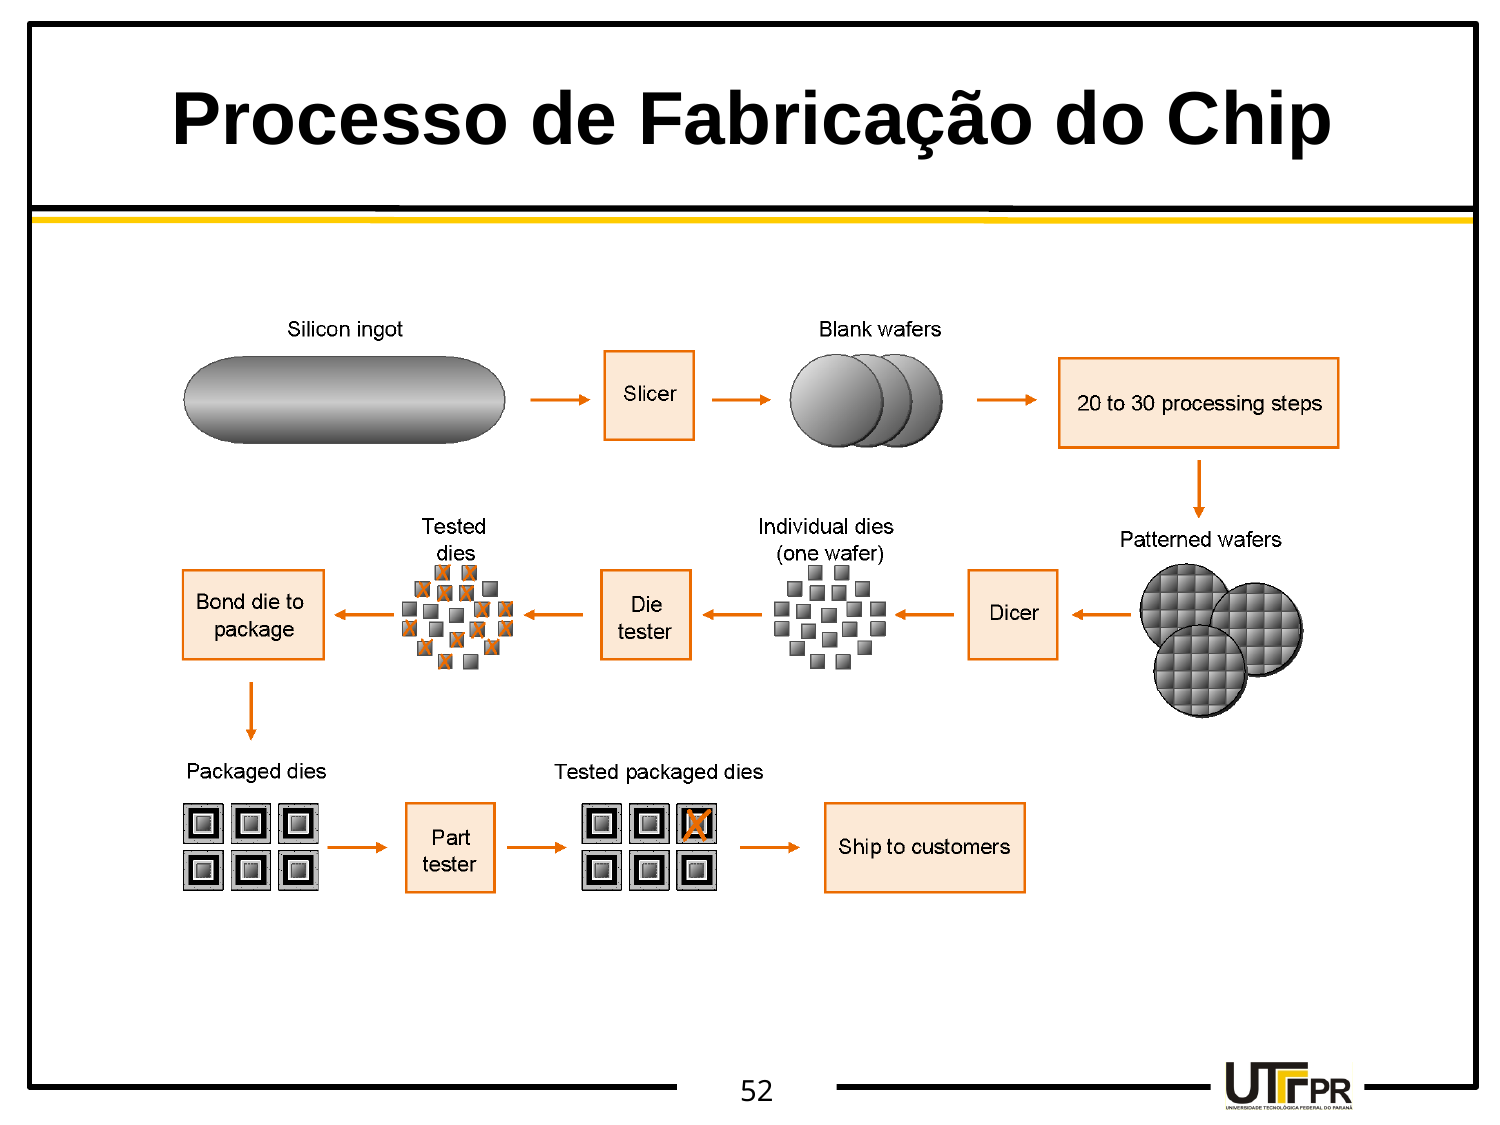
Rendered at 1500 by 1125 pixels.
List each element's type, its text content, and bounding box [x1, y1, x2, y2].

picture [1225, 1062, 1353, 1110]
title Processo de Fabricação do Chip [29, 47, 1477, 195]
picture [181, 316, 1341, 894]
